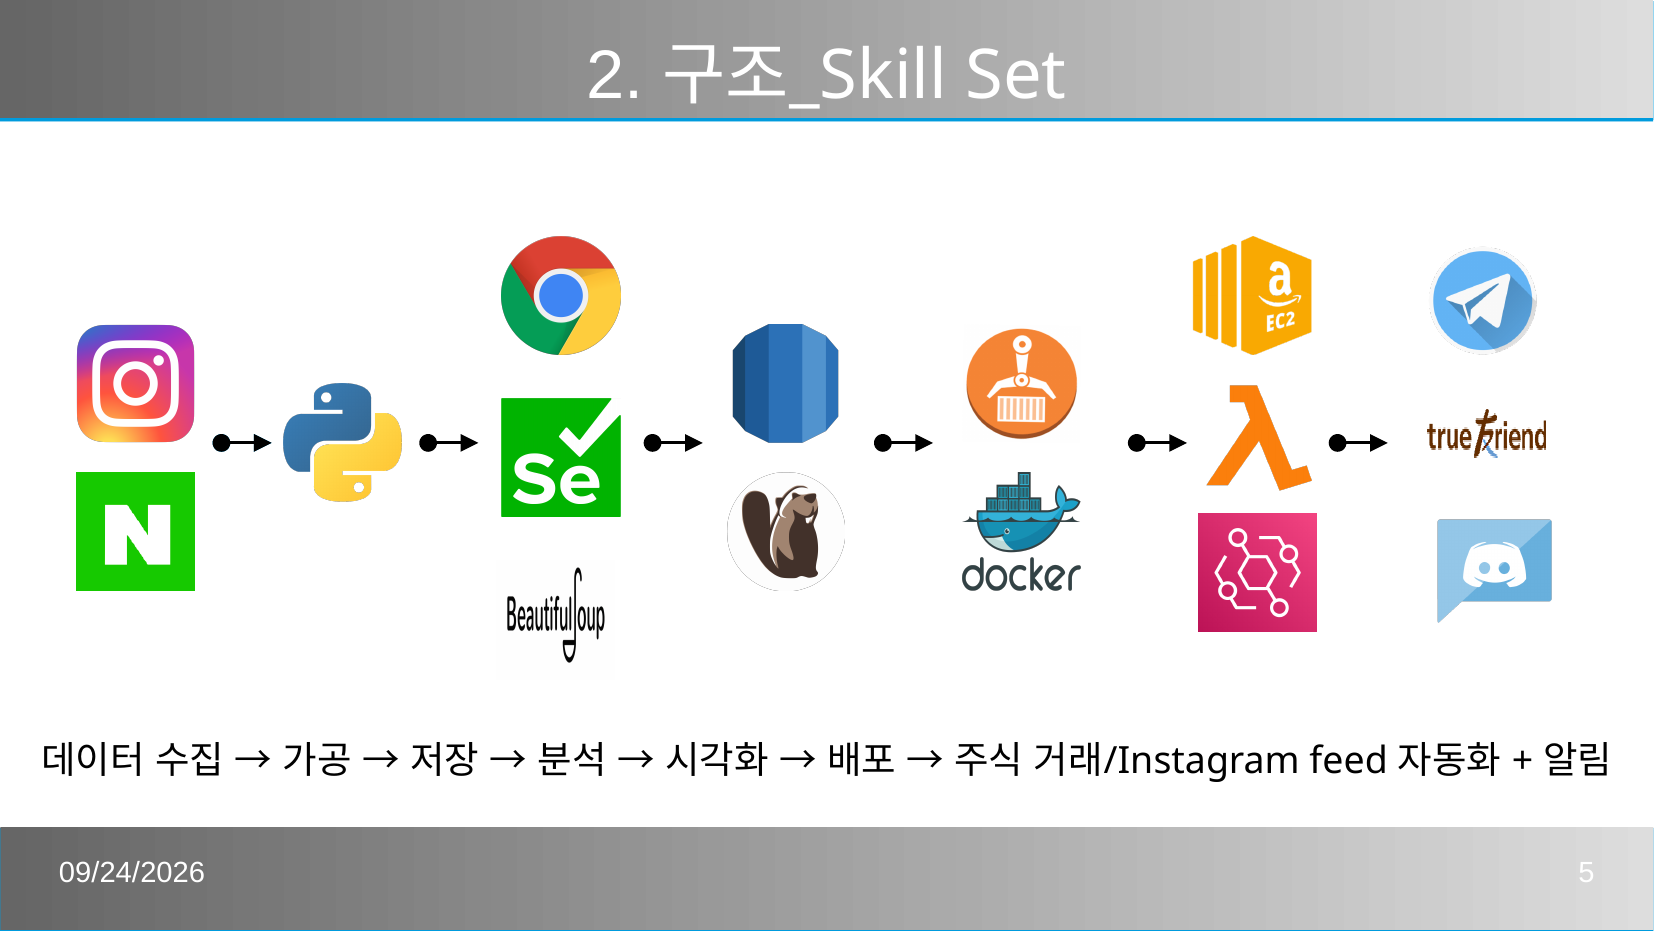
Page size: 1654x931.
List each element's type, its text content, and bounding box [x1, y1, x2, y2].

picture [76, 324, 195, 443]
text_box 데이터 수집 → 가공 → 저장 → 분석 → 시각화 → 배포 → 주식 거래/Instagram feed 자동화 + 알림 [0, 687, 1654, 827]
picture [962, 472, 1081, 591]
picture [962, 324, 1081, 443]
picture [726, 324, 845, 443]
picture [501, 236, 621, 355]
picture [496, 560, 615, 680]
picture [1198, 513, 1317, 632]
picture [501, 398, 621, 517]
picture [1198, 377, 1317, 497]
picture [283, 383, 402, 502]
picture [1423, 241, 1542, 361]
picture [1435, 507, 1554, 626]
picture [1427, 409, 1546, 458]
picture [1192, 236, 1312, 355]
picture [76, 472, 195, 591]
picture [726, 472, 845, 591]
title 2. 구조_Skill Set [58, 28, 1595, 109]
